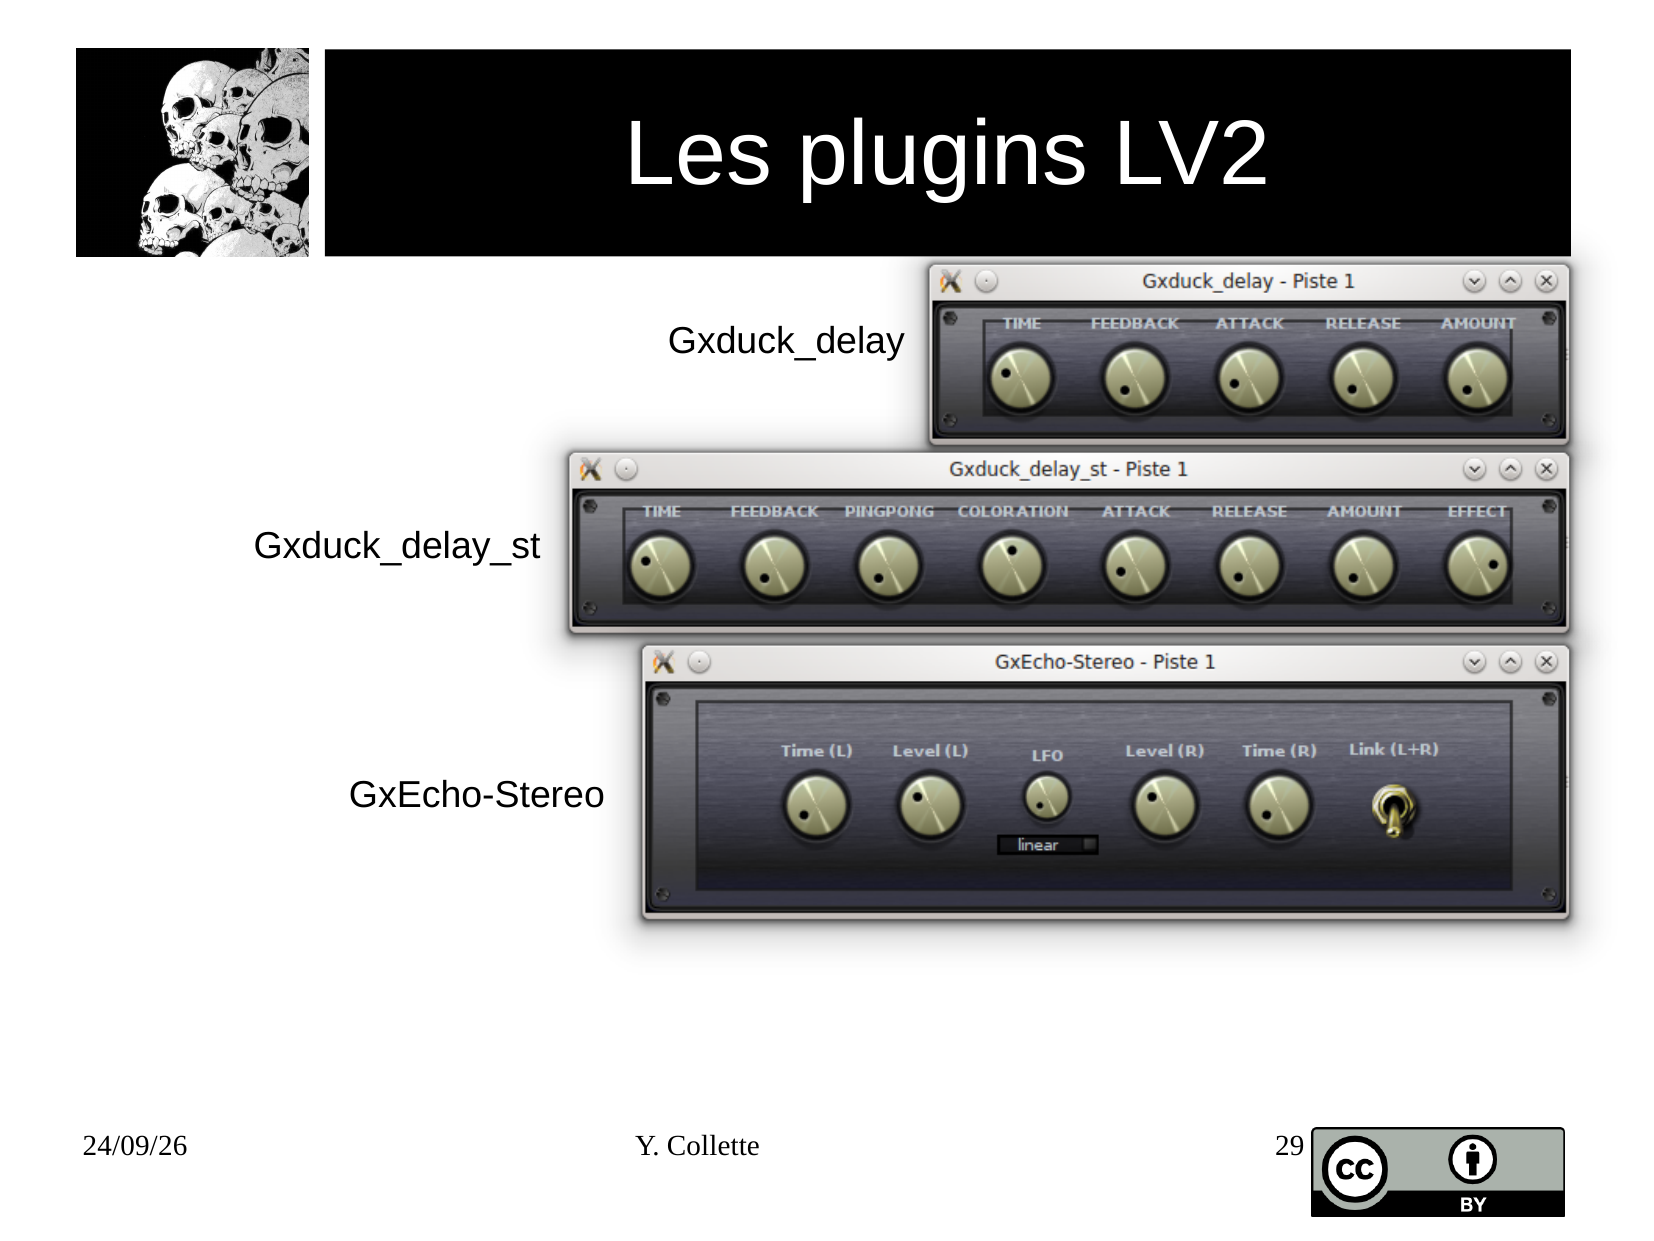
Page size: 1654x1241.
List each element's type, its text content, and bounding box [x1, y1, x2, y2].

picture [507, 202, 1632, 982]
picture [76, 48, 309, 257]
text_box GxEcho-Stereo [334, 766, 633, 833]
title Les plugins LV2 [324, 49, 1571, 257]
picture [1311, 1127, 1565, 1217]
text_box Gxduck_delay_st [238, 517, 578, 584]
text_box Gxduck_delay [653, 312, 867, 379]
